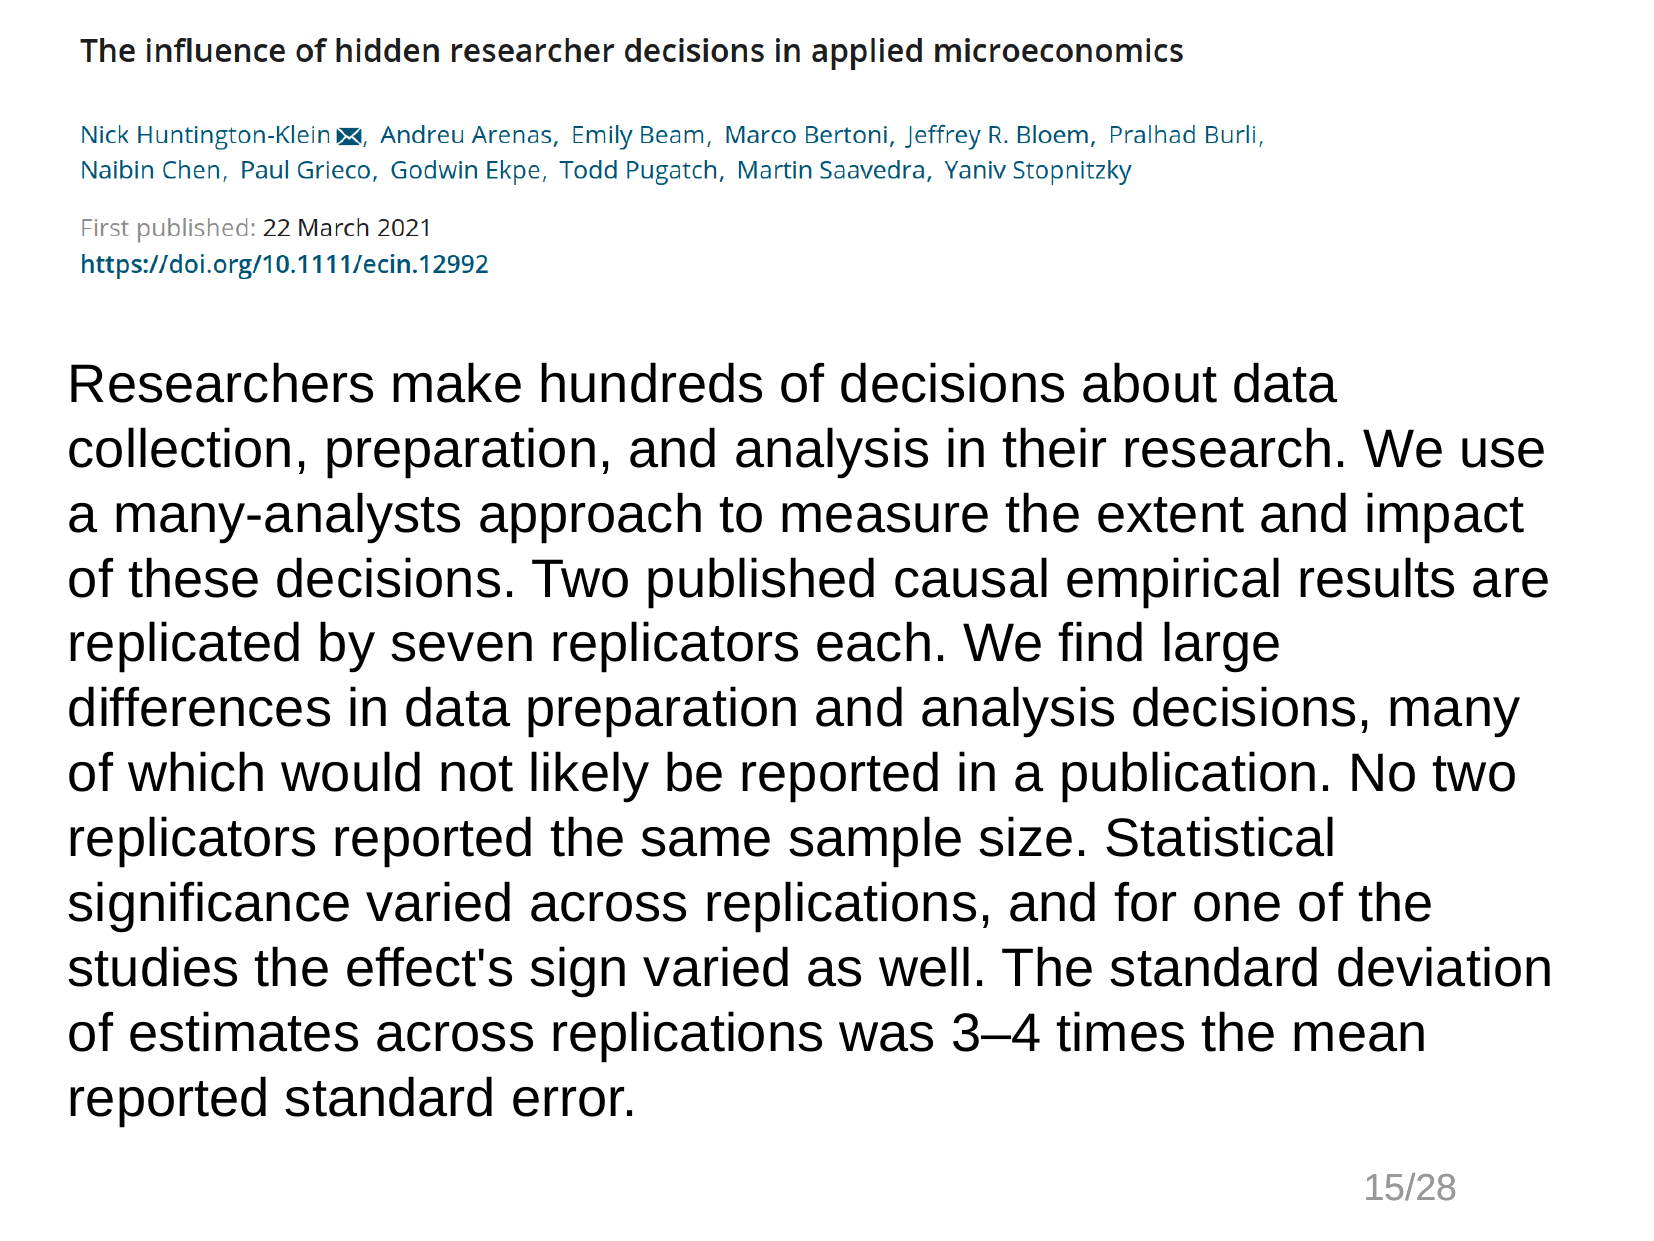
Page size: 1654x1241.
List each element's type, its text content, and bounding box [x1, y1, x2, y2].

picture [57, 11, 1284, 301]
text_box Researchers make hundreds of decisions about data collection, preparation, and analysis in their research. We use a many‐analysts approach to measure the extent and impact of these decisions. Two published causal empirical results are replicated by seven replicators each. We find large differences in data preparation and analysis decisions, many of which would not likely be reported in a publication. No two replicators reported the same sample size. Statistical significance varied across replications, and for one of the studies the effect's sign varied as well. The standard deviation of estimates across replications was 3–4 times the mean reported standard error. [54, 341, 1571, 1135]
text_box <number>/28 [1348, 1158, 1654, 1230]
